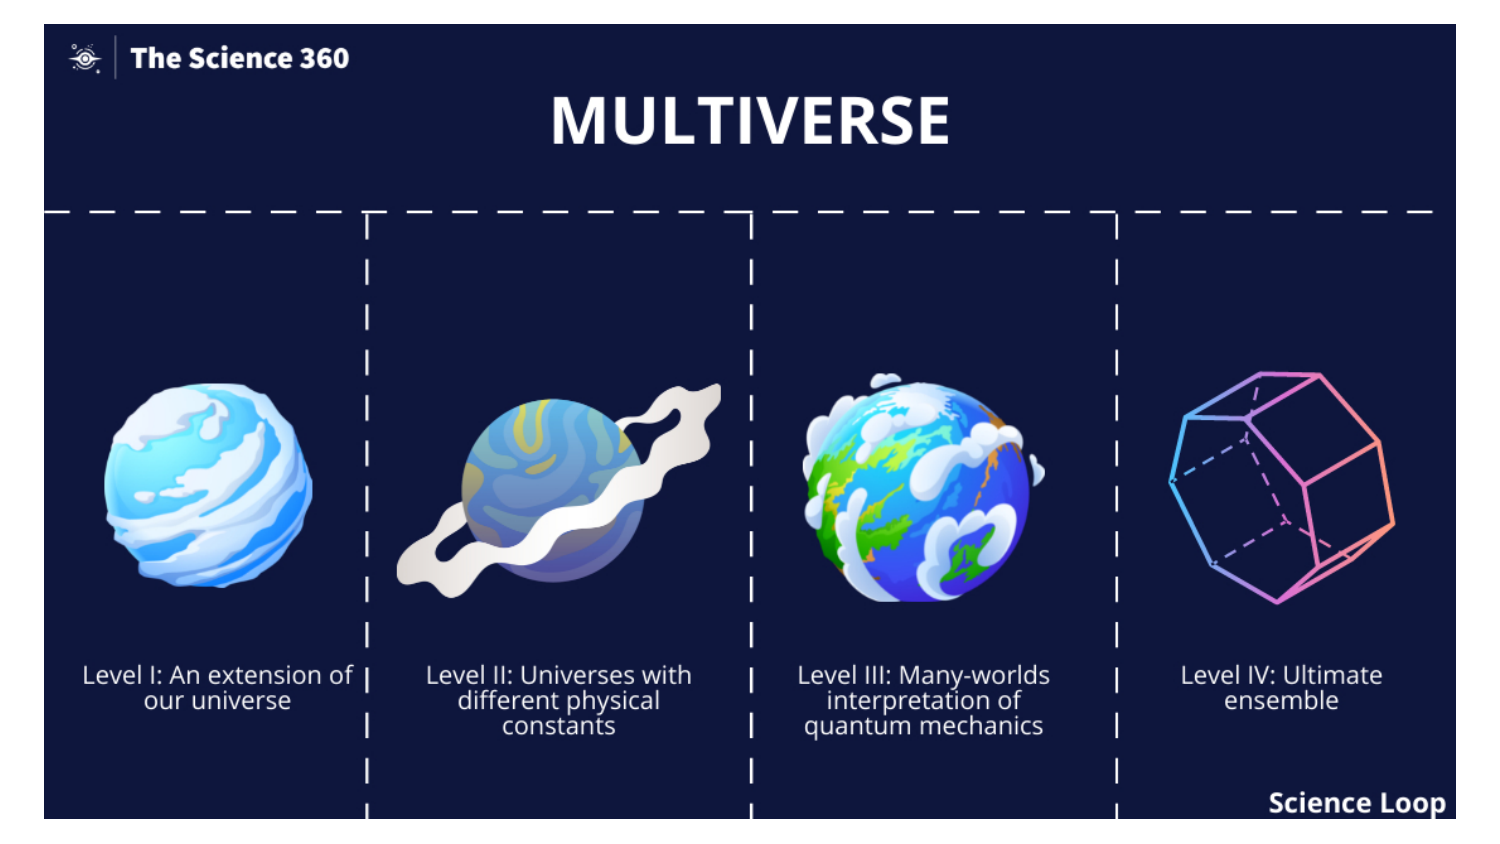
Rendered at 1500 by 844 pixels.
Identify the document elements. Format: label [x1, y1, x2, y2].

picture [44, 24, 1456, 819]
